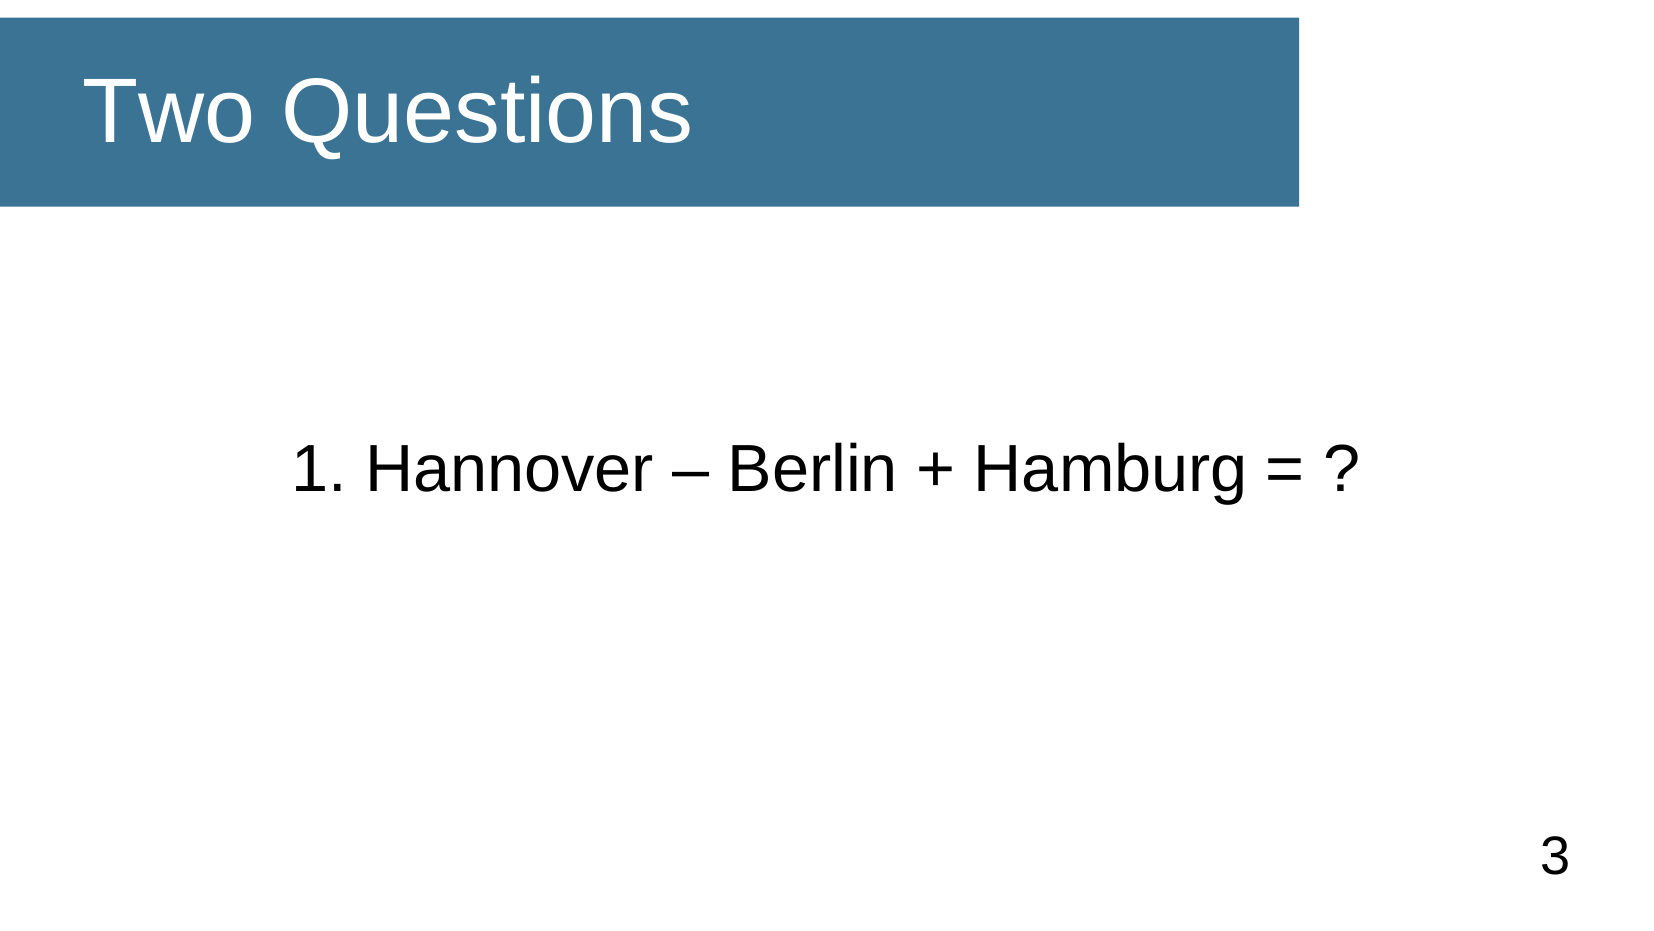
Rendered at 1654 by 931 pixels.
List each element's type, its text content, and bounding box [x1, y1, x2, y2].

title Two Questions [82, 35, 1234, 189]
list 1. Hannover – Berlin + Hamburg = ? [82, 224, 1571, 764]
